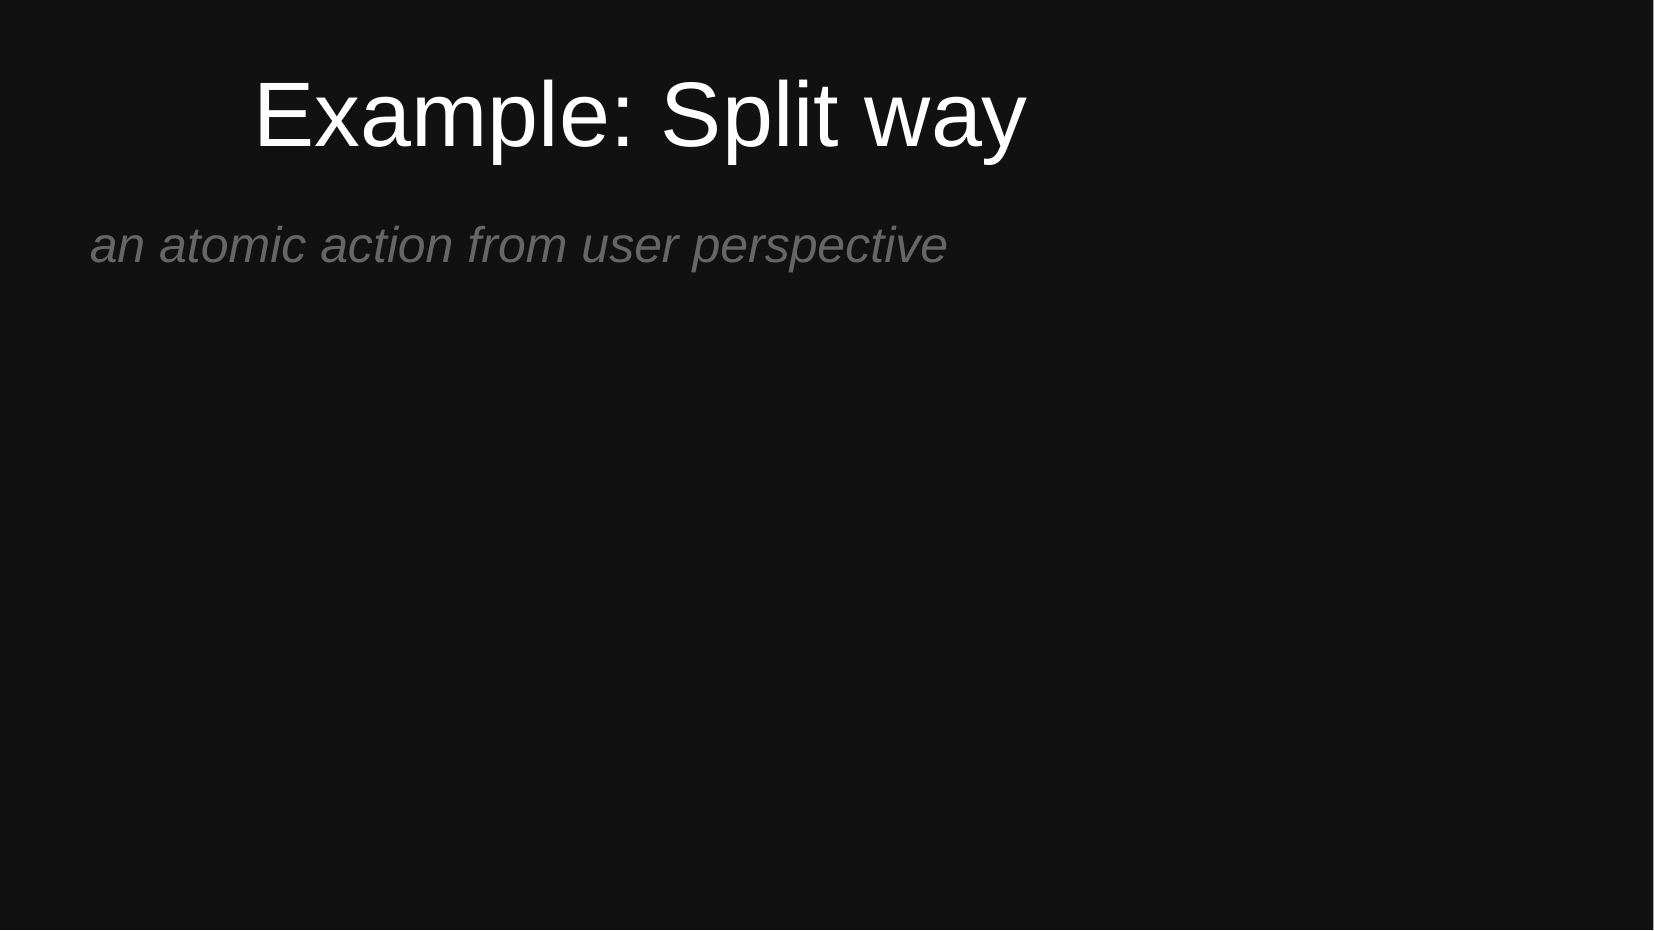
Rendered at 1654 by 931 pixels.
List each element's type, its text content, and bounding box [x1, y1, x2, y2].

title Example: Split way [82, 37, 1201, 193]
text_box an atomic action from user perspective [75, 210, 1290, 301]
